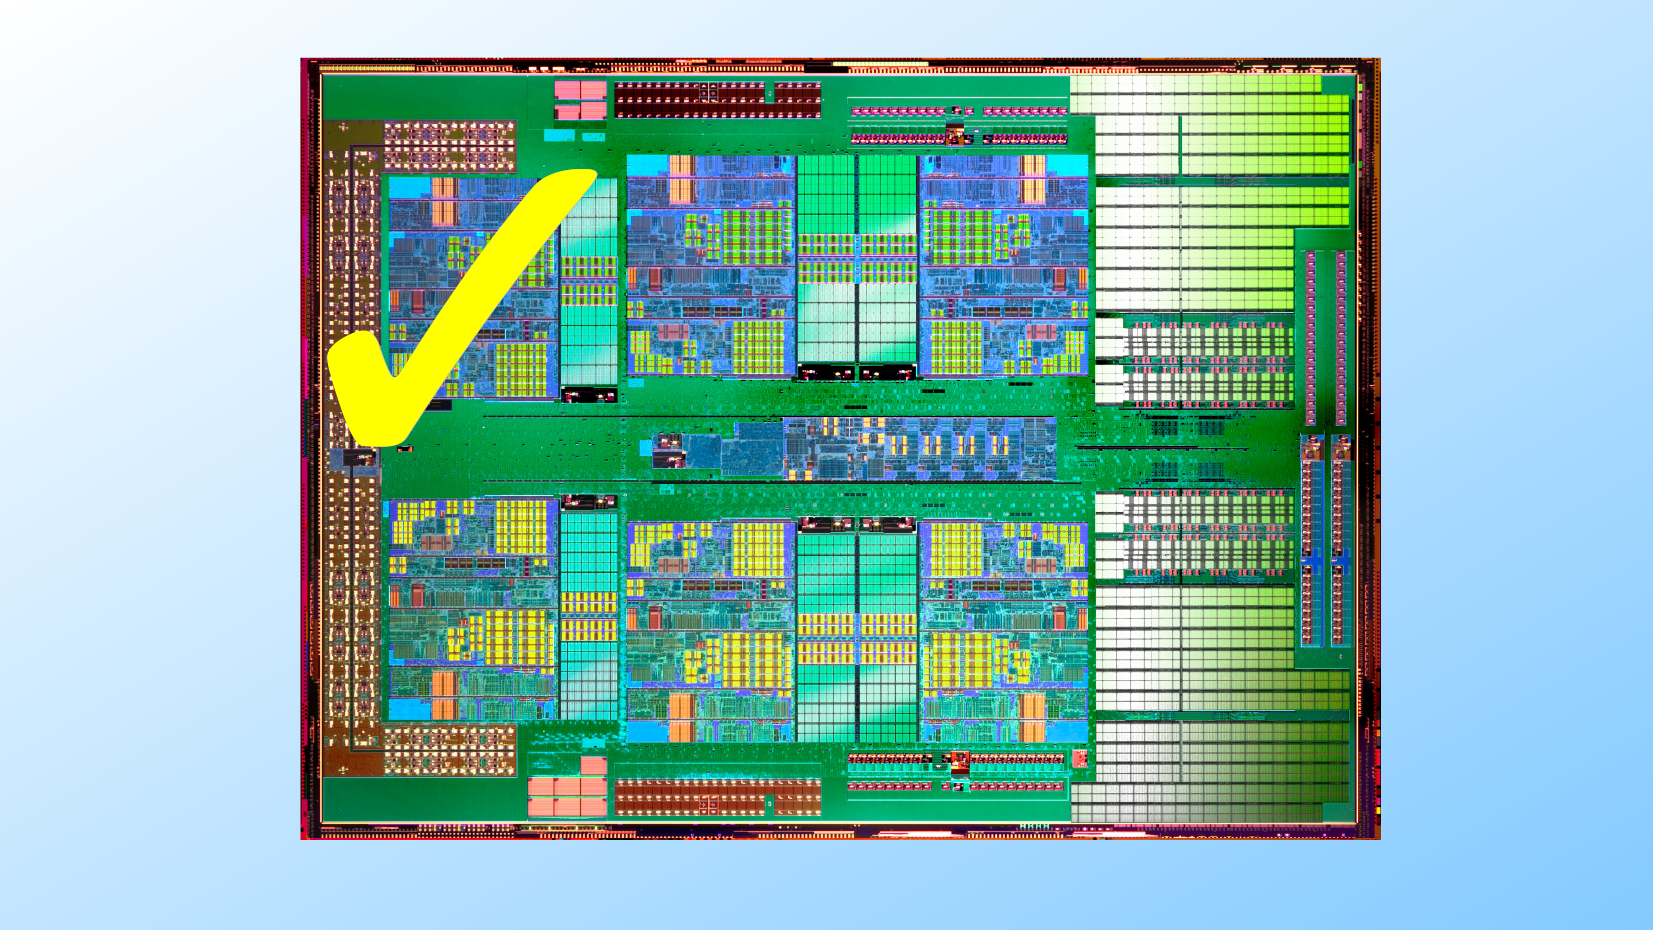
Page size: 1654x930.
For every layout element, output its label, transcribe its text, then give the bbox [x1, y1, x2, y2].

picture [300, 57, 1381, 841]
text_box ✓ [235, 18, 616, 616]
